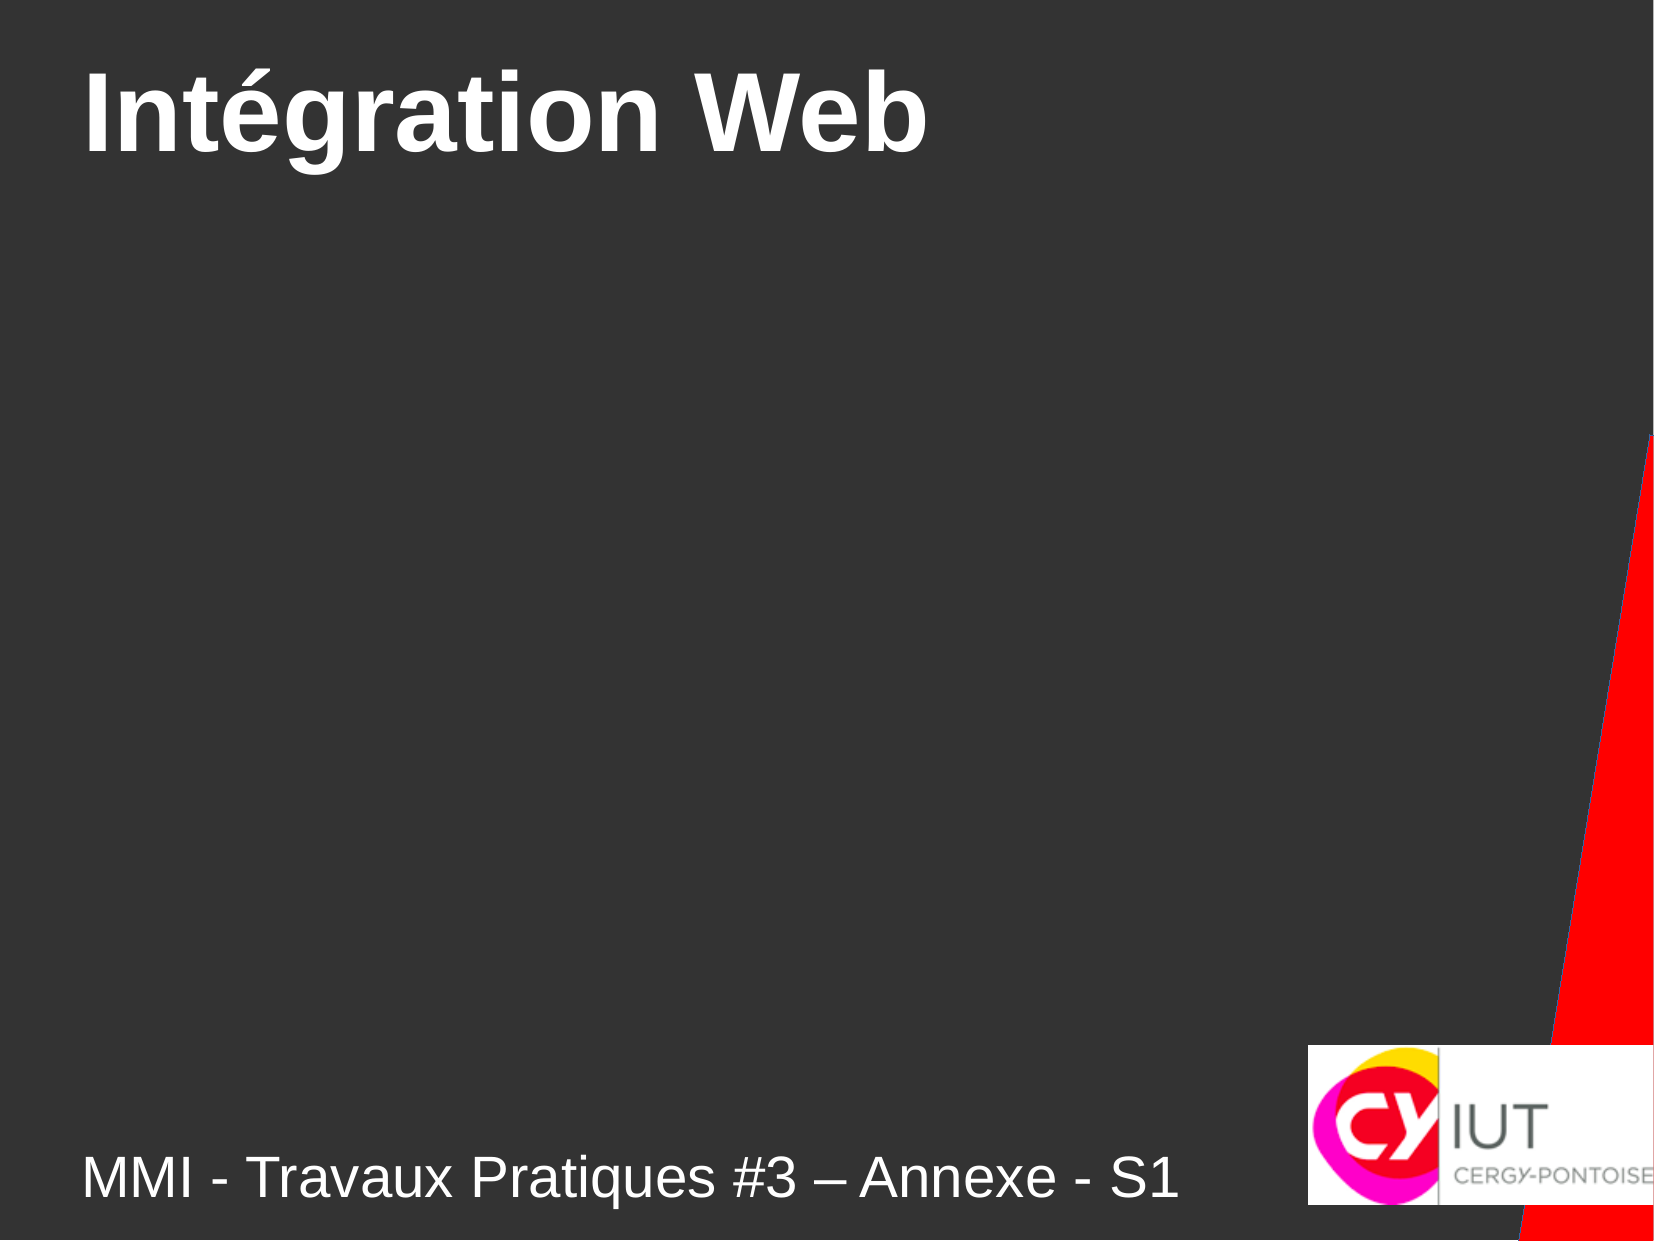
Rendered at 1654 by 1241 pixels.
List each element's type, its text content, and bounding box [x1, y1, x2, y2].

text_box [1518, 1205, 1654, 1241]
title MMI - Travaux Pratiques #3 – Annexe - S1 [81, 1073, 1205, 1241]
text_box [1550, 434, 1654, 1045]
title Intégration Web [82, 49, 1571, 301]
picture [1308, 1045, 1654, 1205]
